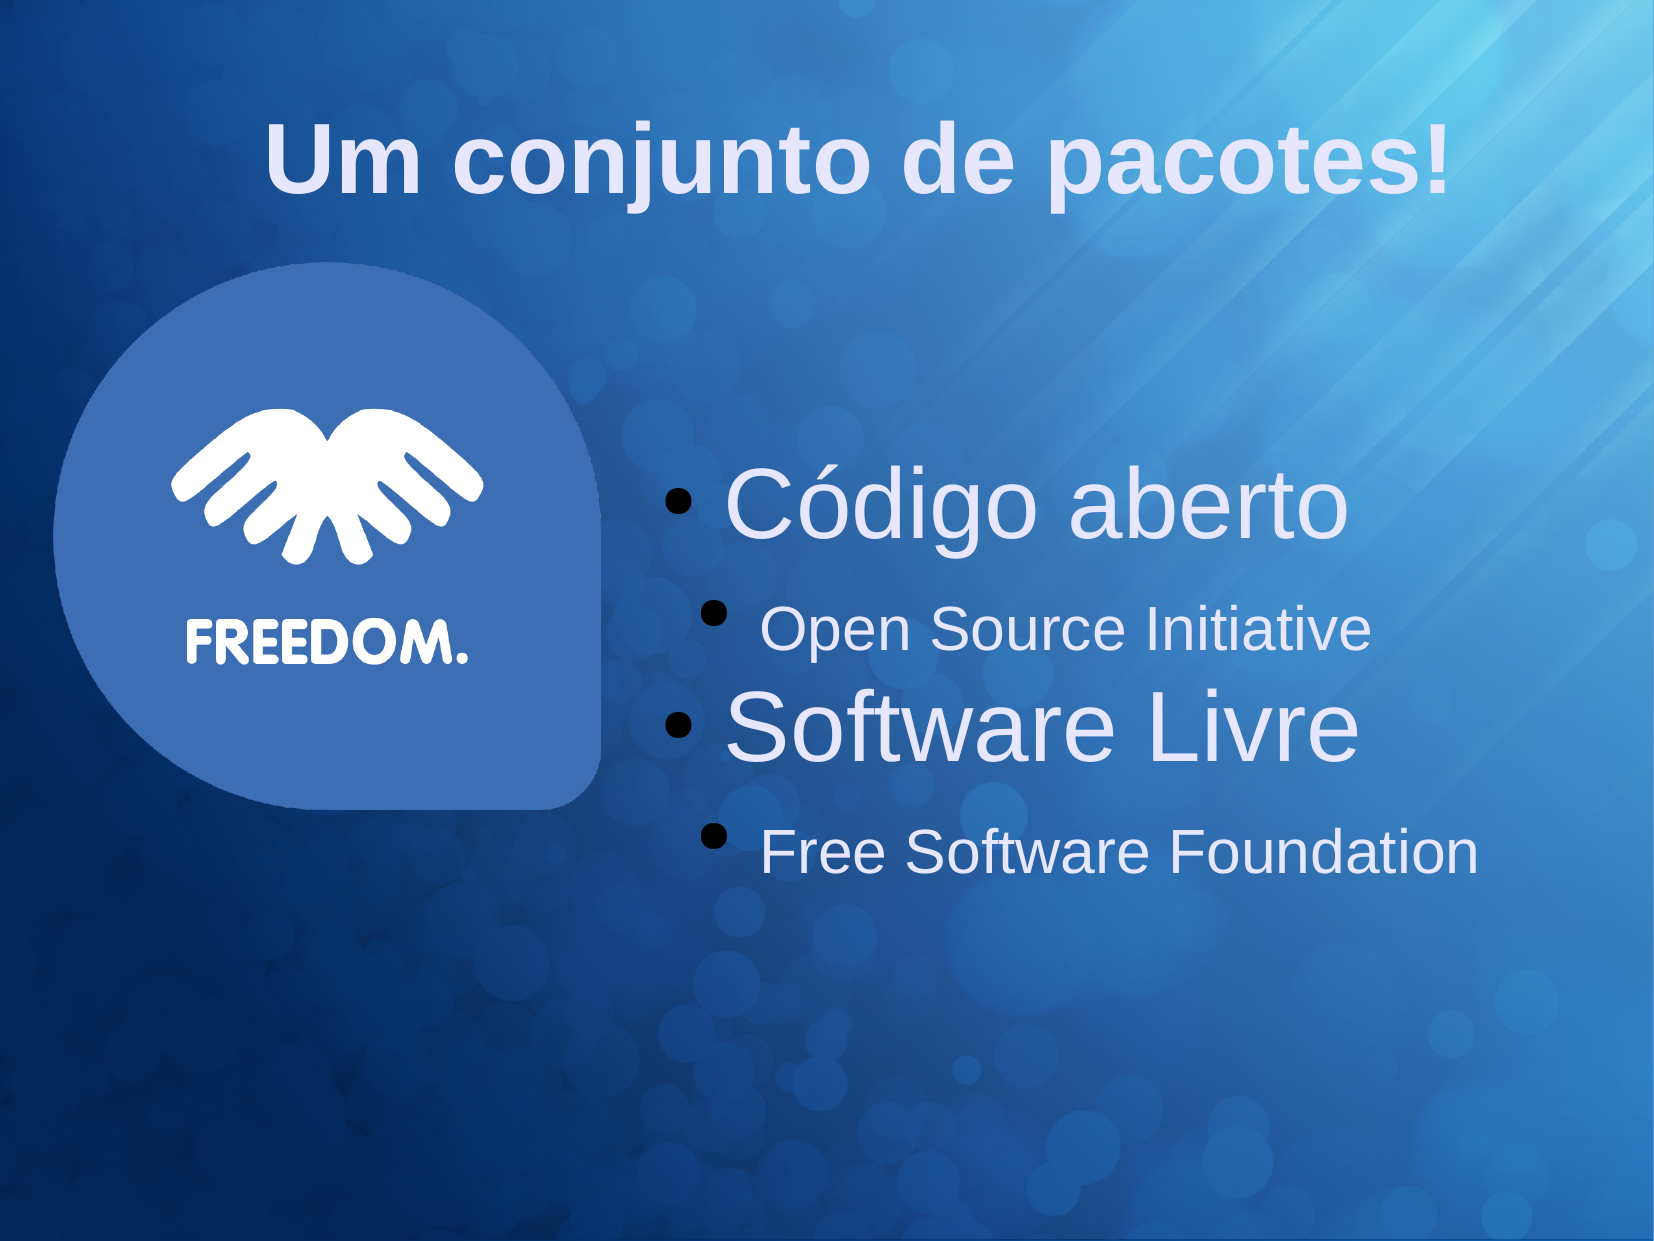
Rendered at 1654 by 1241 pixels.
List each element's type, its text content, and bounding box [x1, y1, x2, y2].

text_box Um conjunto de pacotes! [97, 92, 1586, 226]
picture [0, 0, 1654, 1241]
text_box Código aberto Open Source Initiative Software Livre Free Software Foundation [412, 195, 1624, 1110]
